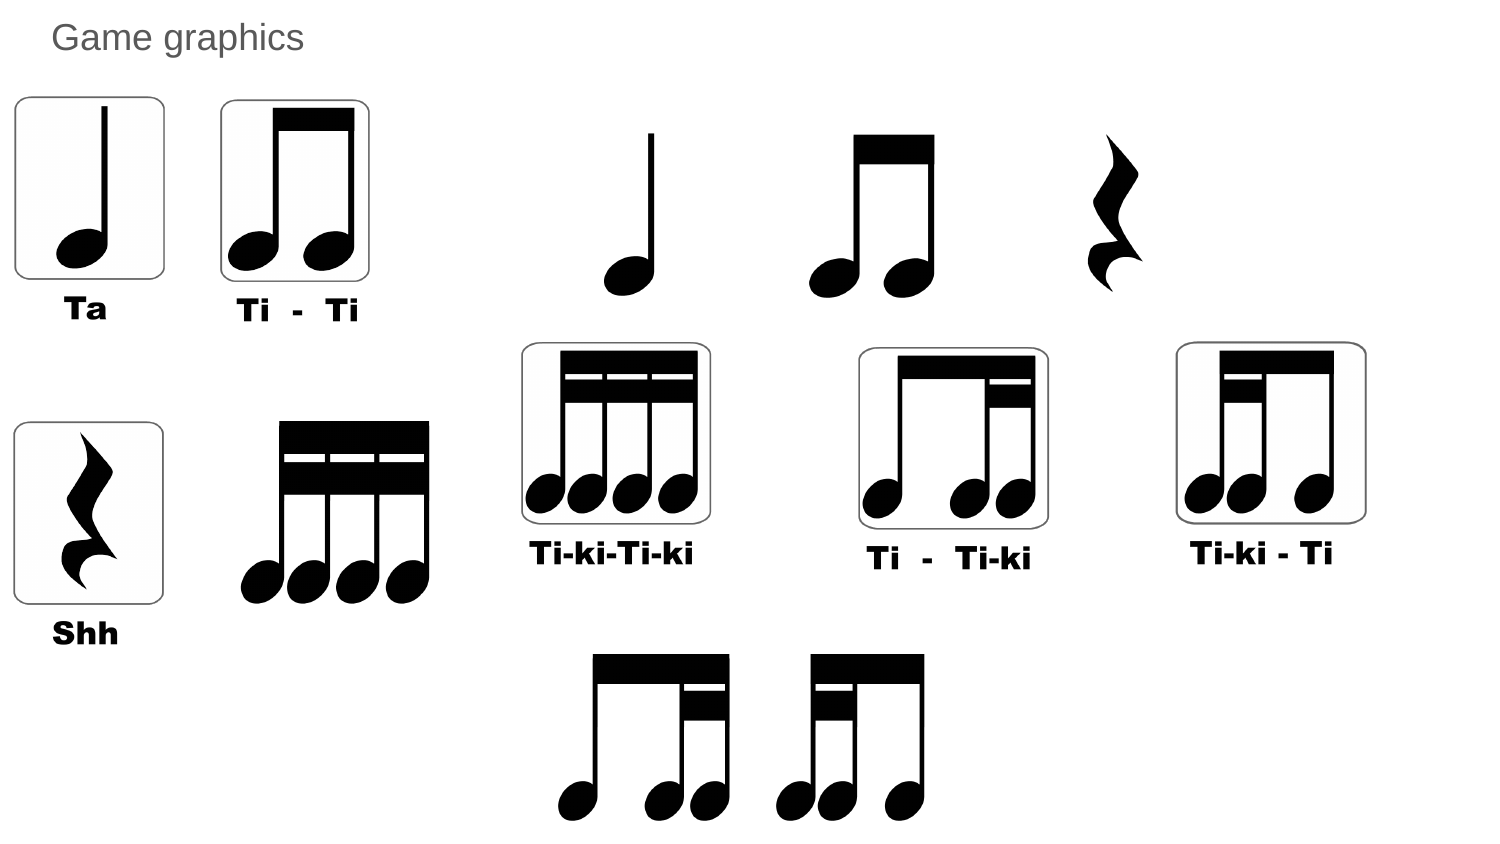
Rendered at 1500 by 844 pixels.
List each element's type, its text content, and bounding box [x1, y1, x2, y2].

picture [1049, 129, 1255, 297]
picture [13, 96, 165, 330]
picture [538, 654, 744, 822]
picture [1149, 341, 1453, 575]
picture [827, 346, 1131, 580]
picture [219, 99, 370, 332]
list Game graphics [36, 0, 1021, 85]
picture [809, 132, 1015, 299]
picture [756, 654, 962, 822]
picture [570, 129, 776, 297]
picture [13, 421, 165, 655]
picture [490, 341, 793, 575]
picture [219, 421, 445, 605]
